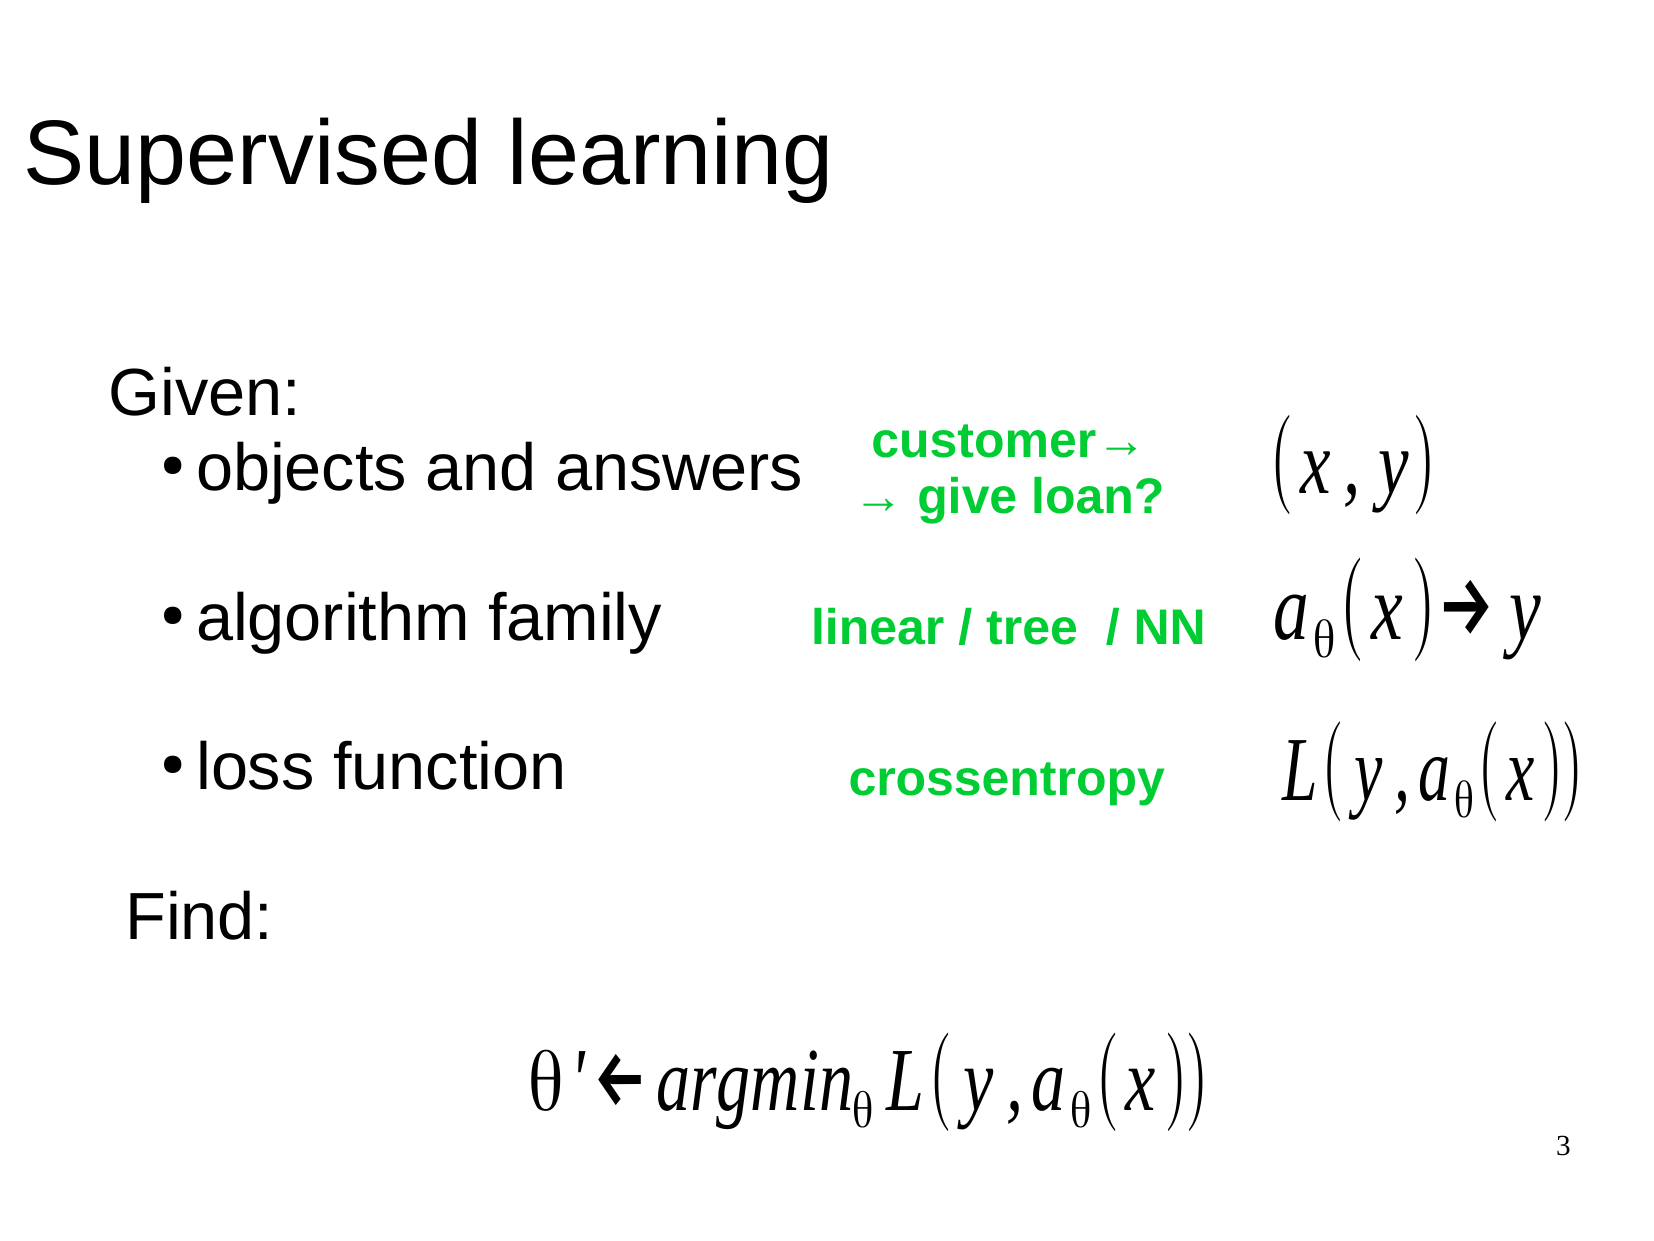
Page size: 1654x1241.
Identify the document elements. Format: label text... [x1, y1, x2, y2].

text_box linear / tree / NN [796, 591, 1386, 682]
chart [1262, 714, 1601, 825]
text_box Given: objects and answers algorithm family loss function Find: [90, 355, 1456, 1029]
chart [1255, 551, 1562, 666]
text_box customer→ → give loan? [690, 404, 1328, 533]
chart [510, 1026, 1226, 1135]
text_box crossentropy [833, 742, 1338, 833]
title Supervised learning [23, 49, 1512, 257]
chart [1328, 408, 1454, 518]
